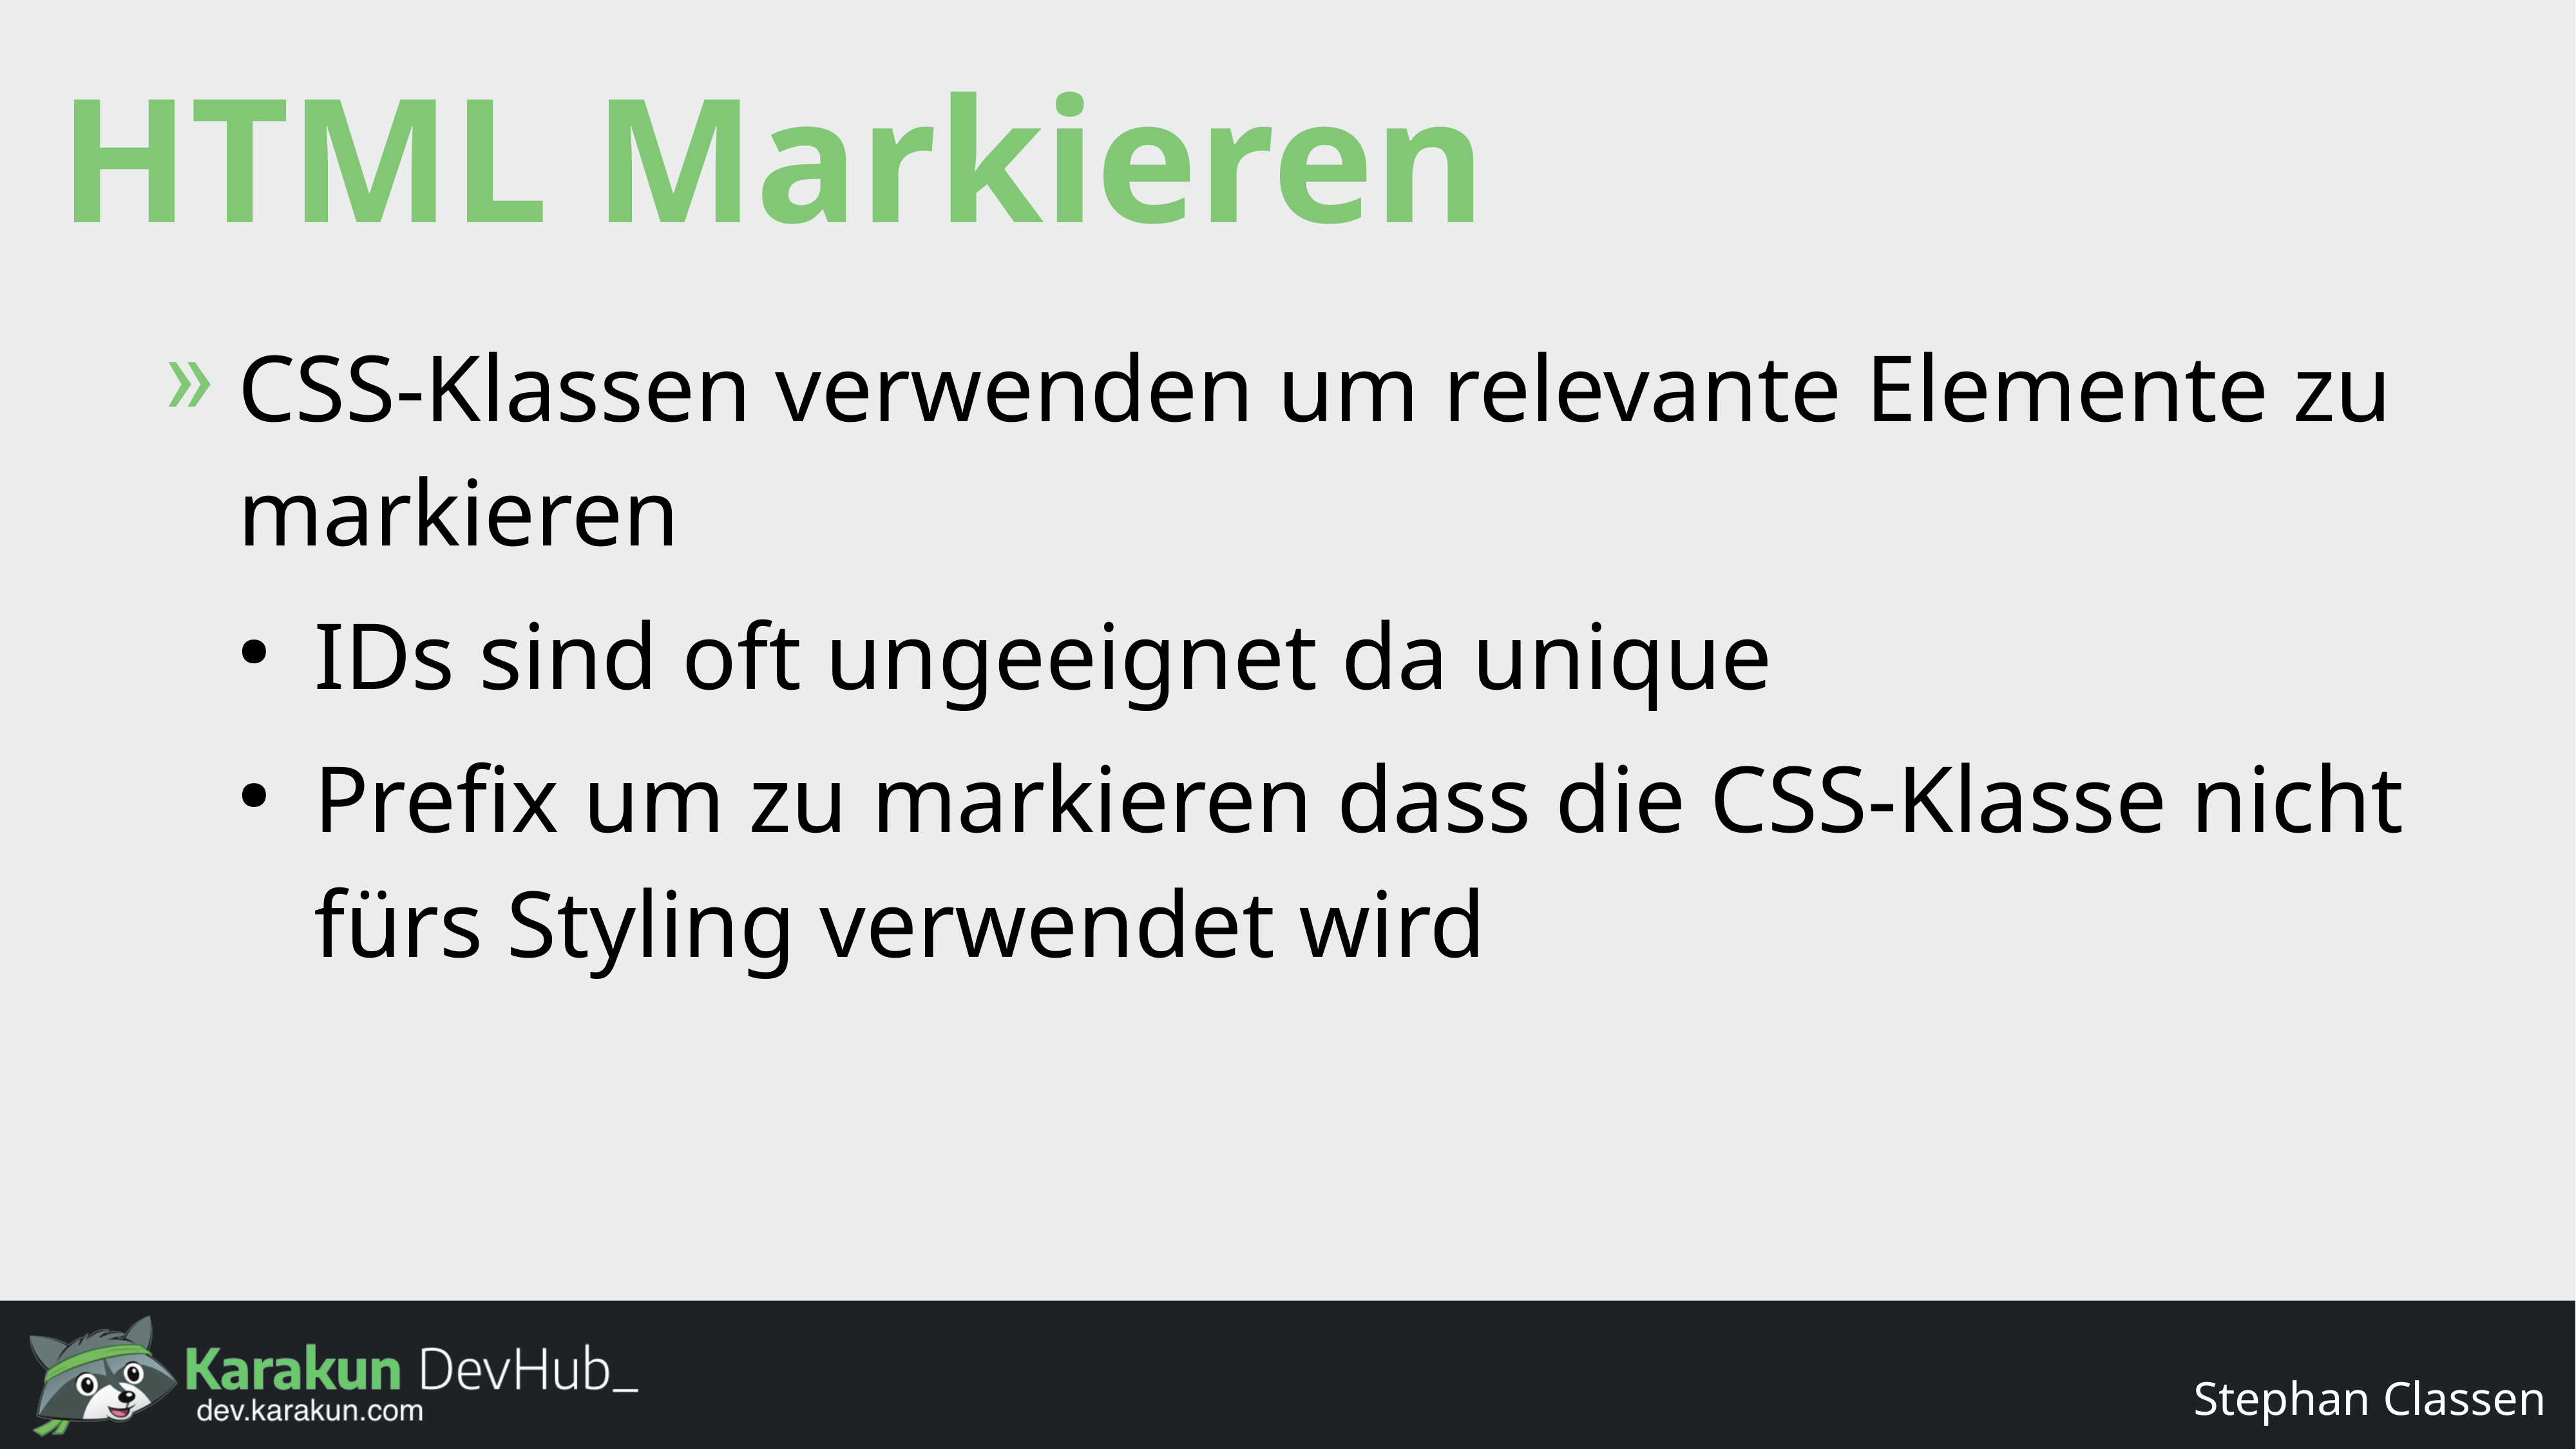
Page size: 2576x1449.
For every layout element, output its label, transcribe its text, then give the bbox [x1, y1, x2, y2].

text_box Stephan Classen [1795, 1361, 2557, 1434]
text_box [0, 1300, 2575, 1449]
text_box CSS-Klassen verwenden um relevante Elemente zu markieren IDs sind oft ungeeignet da unique Prefix um zu markieren dass die CSS-Klasse nicht fürs Styling verwendet wird [152, 319, 2496, 1233]
picture [30, 1316, 647, 1437]
text_box HTML Markieren [49, 34, 2523, 259]
